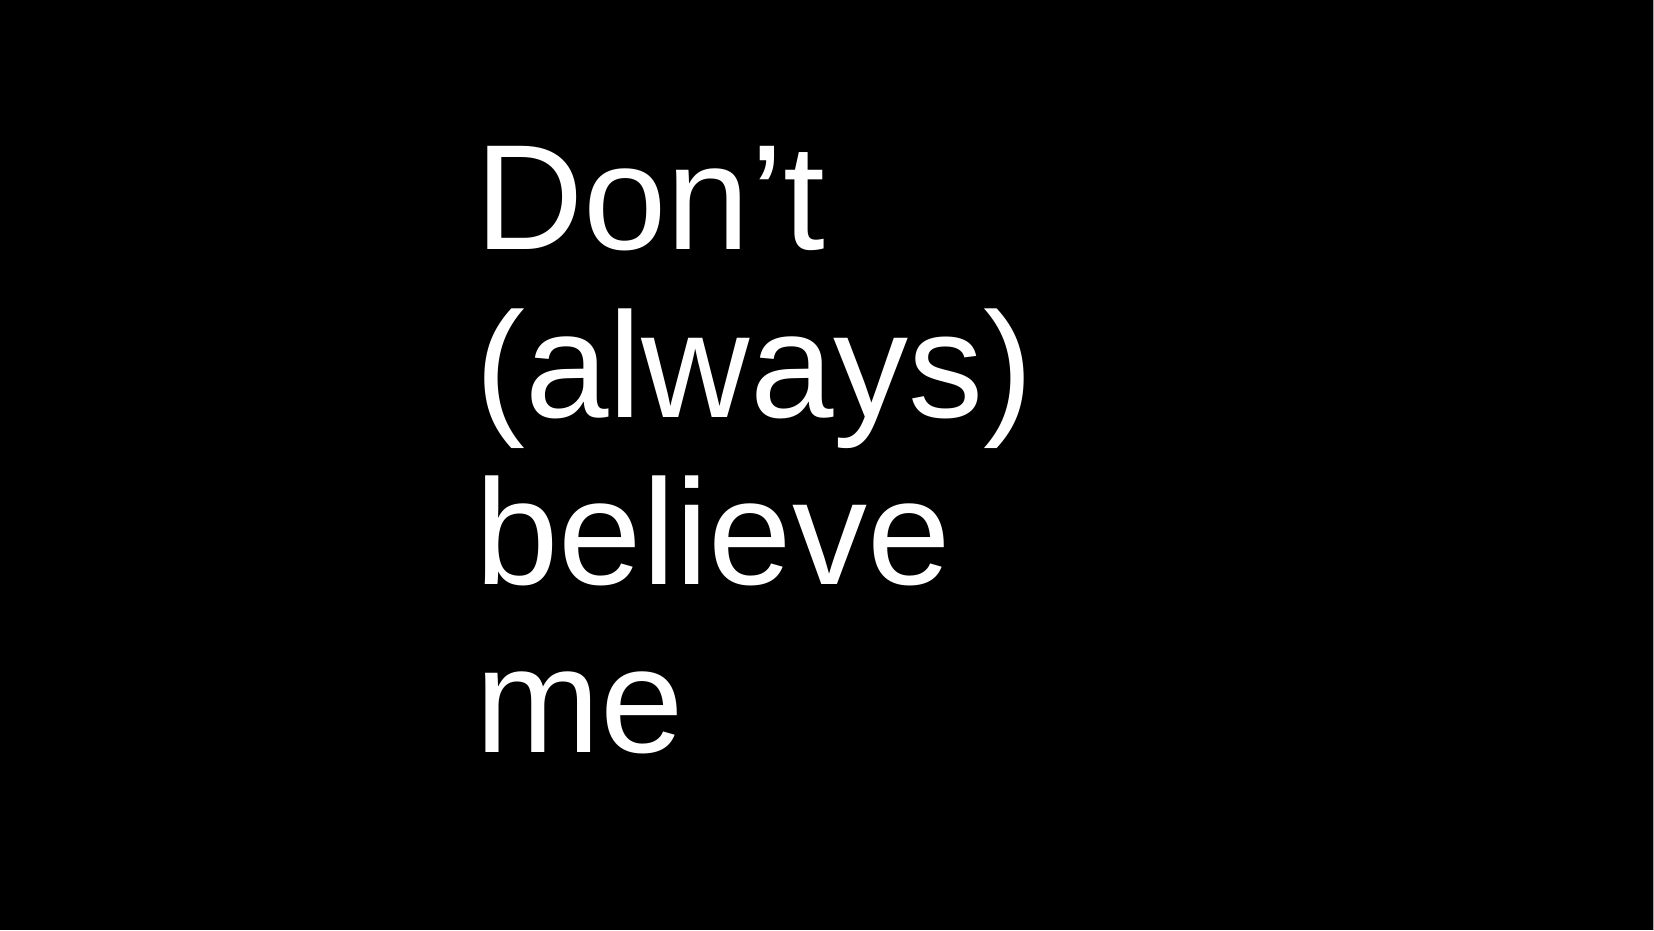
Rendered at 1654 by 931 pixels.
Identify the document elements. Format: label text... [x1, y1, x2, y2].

text_box Don’t (always) believe me [460, 106, 1182, 931]
